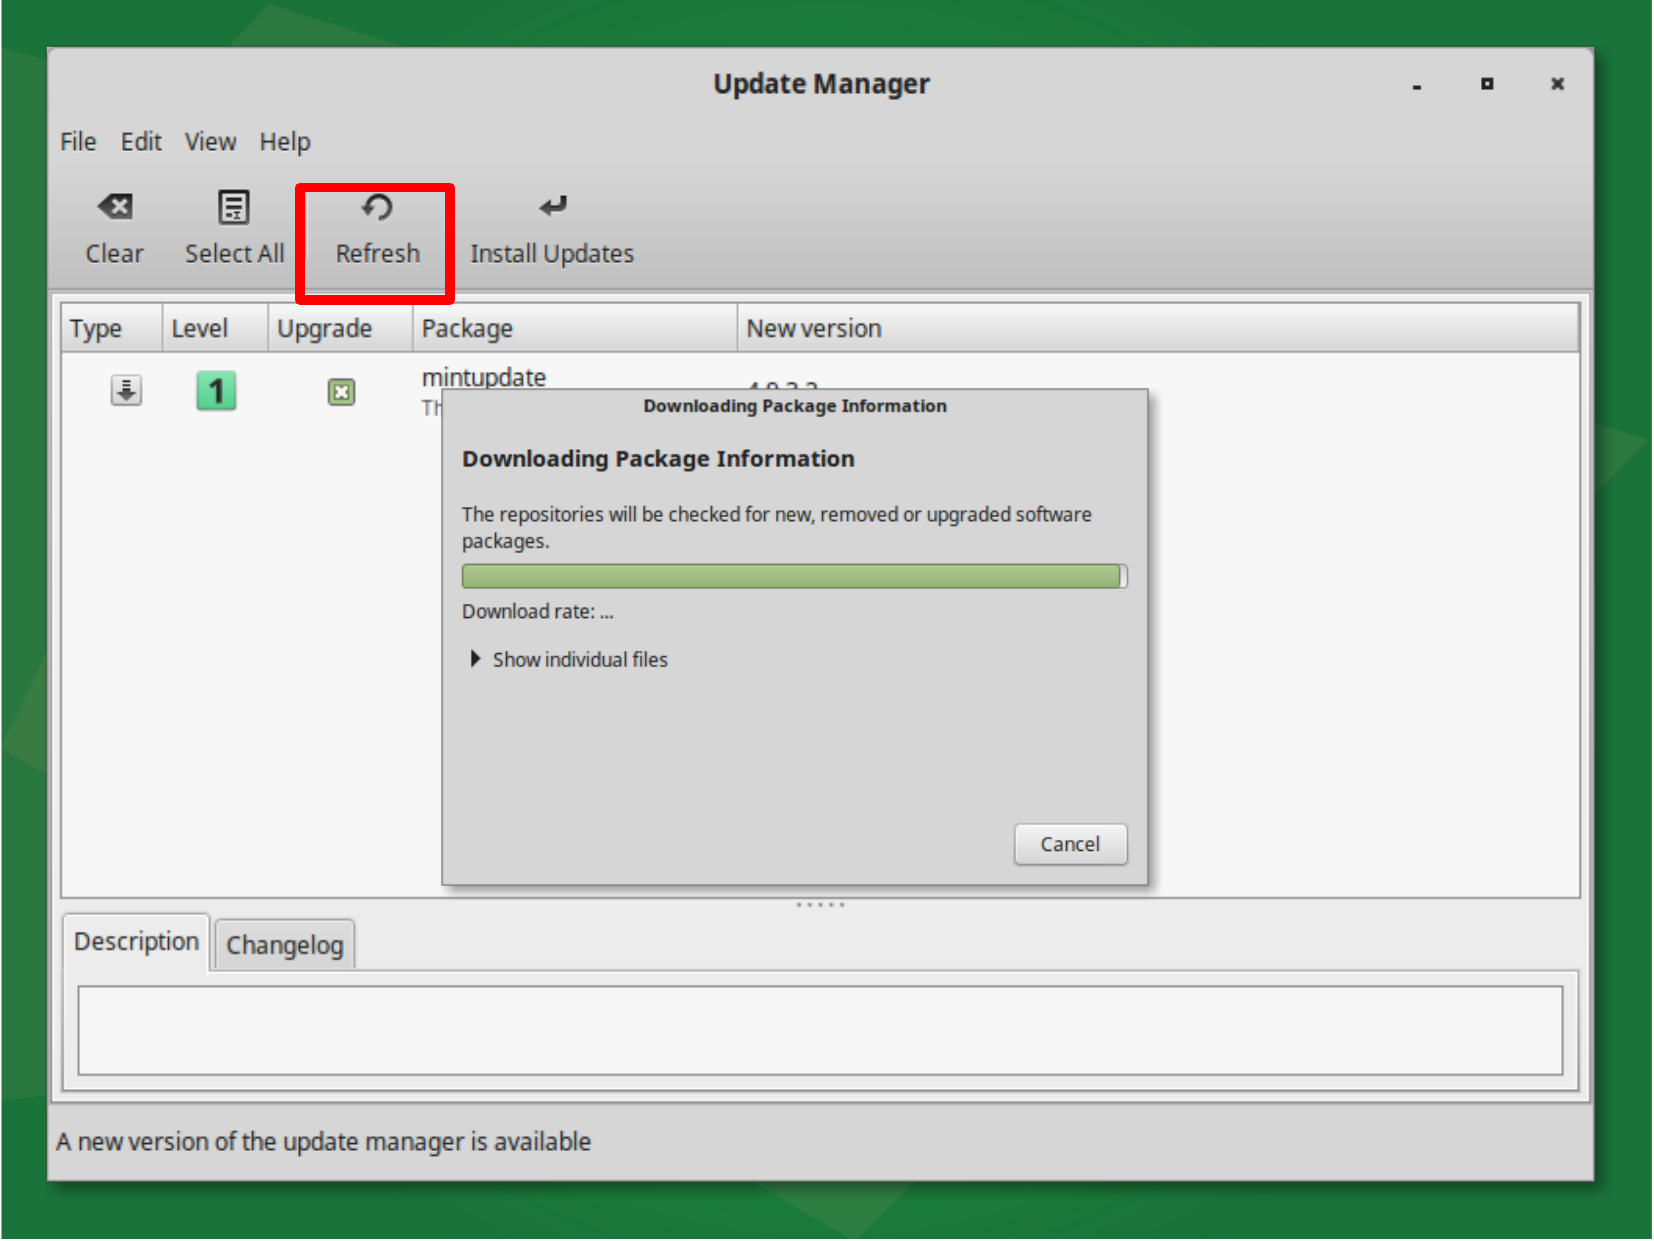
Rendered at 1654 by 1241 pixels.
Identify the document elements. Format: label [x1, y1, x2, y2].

text_box [300, 187, 451, 300]
picture [0, 0, 1652, 1241]
